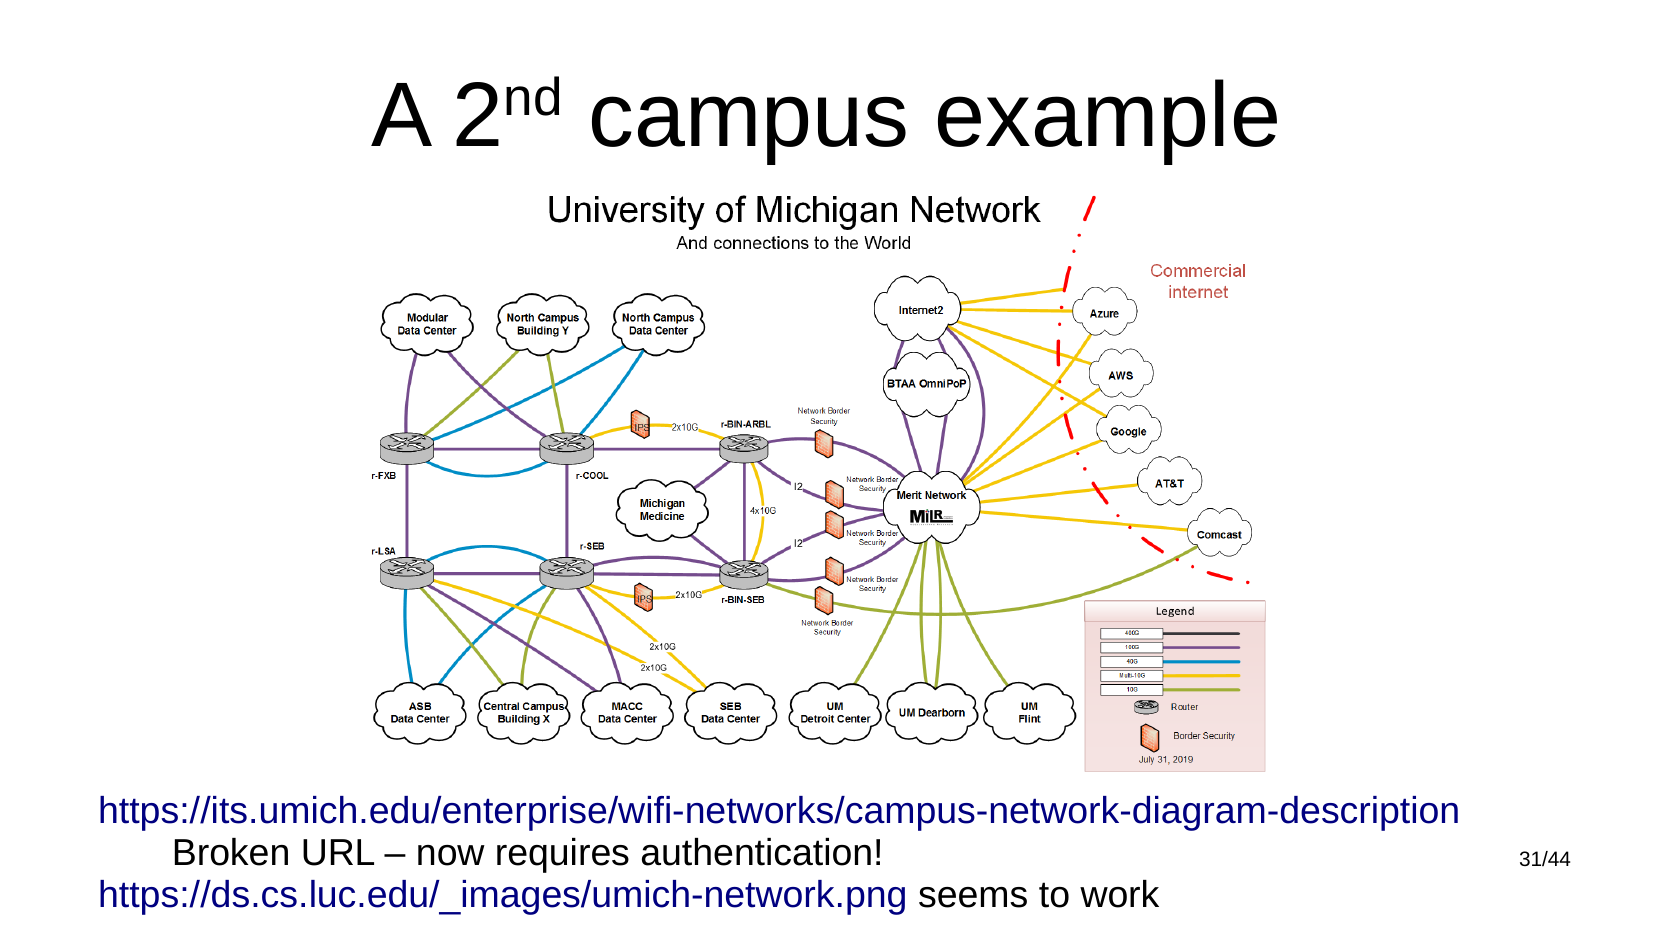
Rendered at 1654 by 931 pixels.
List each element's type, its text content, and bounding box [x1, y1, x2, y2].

picture [366, 180, 1266, 772]
title A 2nd campus example [82, 37, 1571, 193]
text_box https://its.umich.edu/enterprise/wifi-networks/campus-network-diagram-description Broken URL – now requires authentication! https://ds.cs.luc.edu/_images/umich-network.png seems to work [83, 781, 1536, 923]
